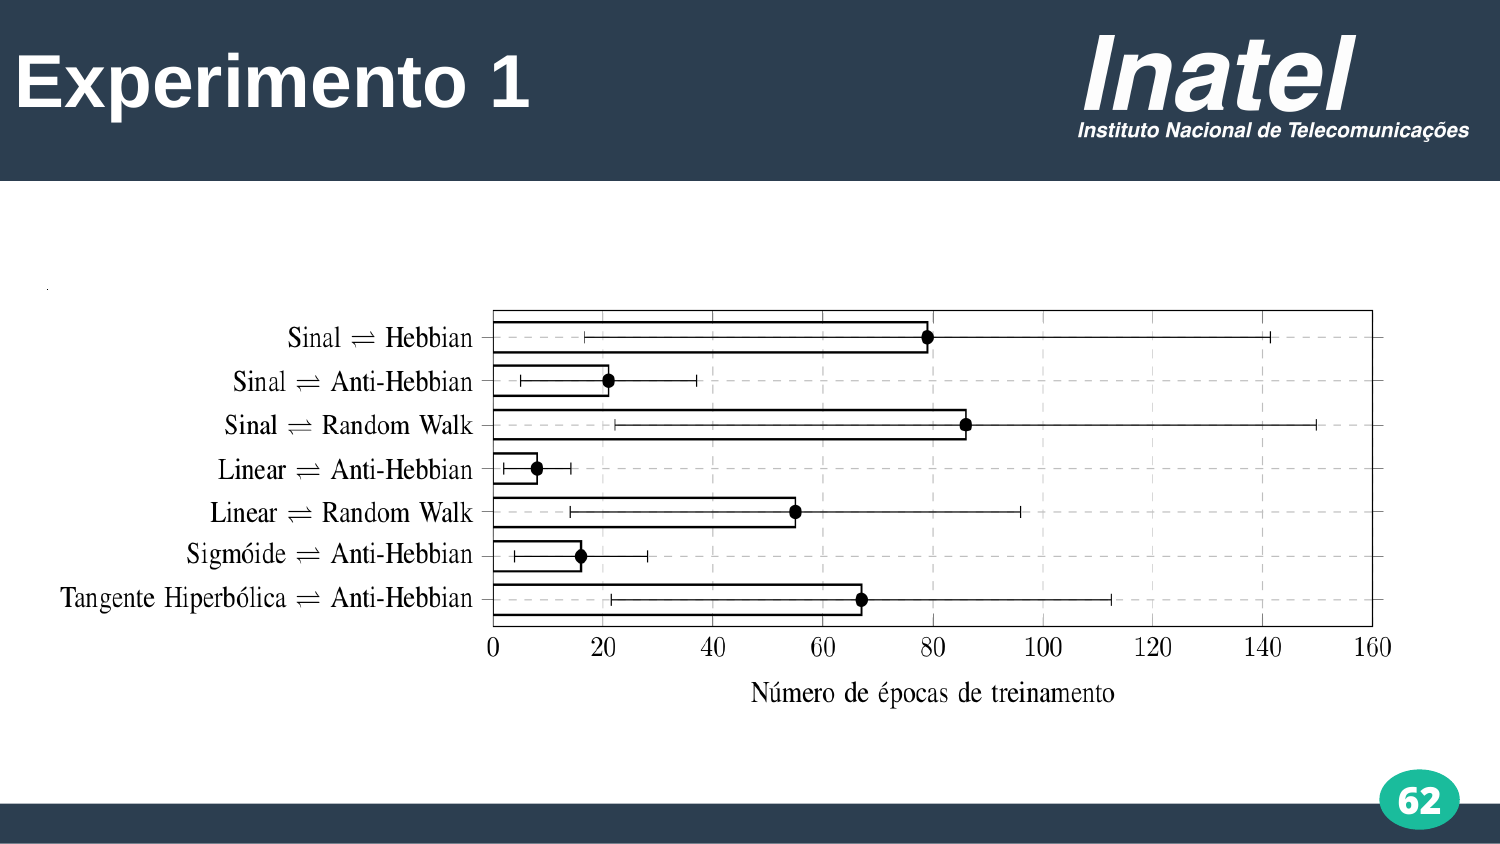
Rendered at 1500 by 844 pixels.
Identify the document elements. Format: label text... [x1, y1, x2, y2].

text_box Experimento 1 [0, 27, 1063, 136]
picture [47, 289, 1406, 715]
picture [1078, 35, 1469, 142]
